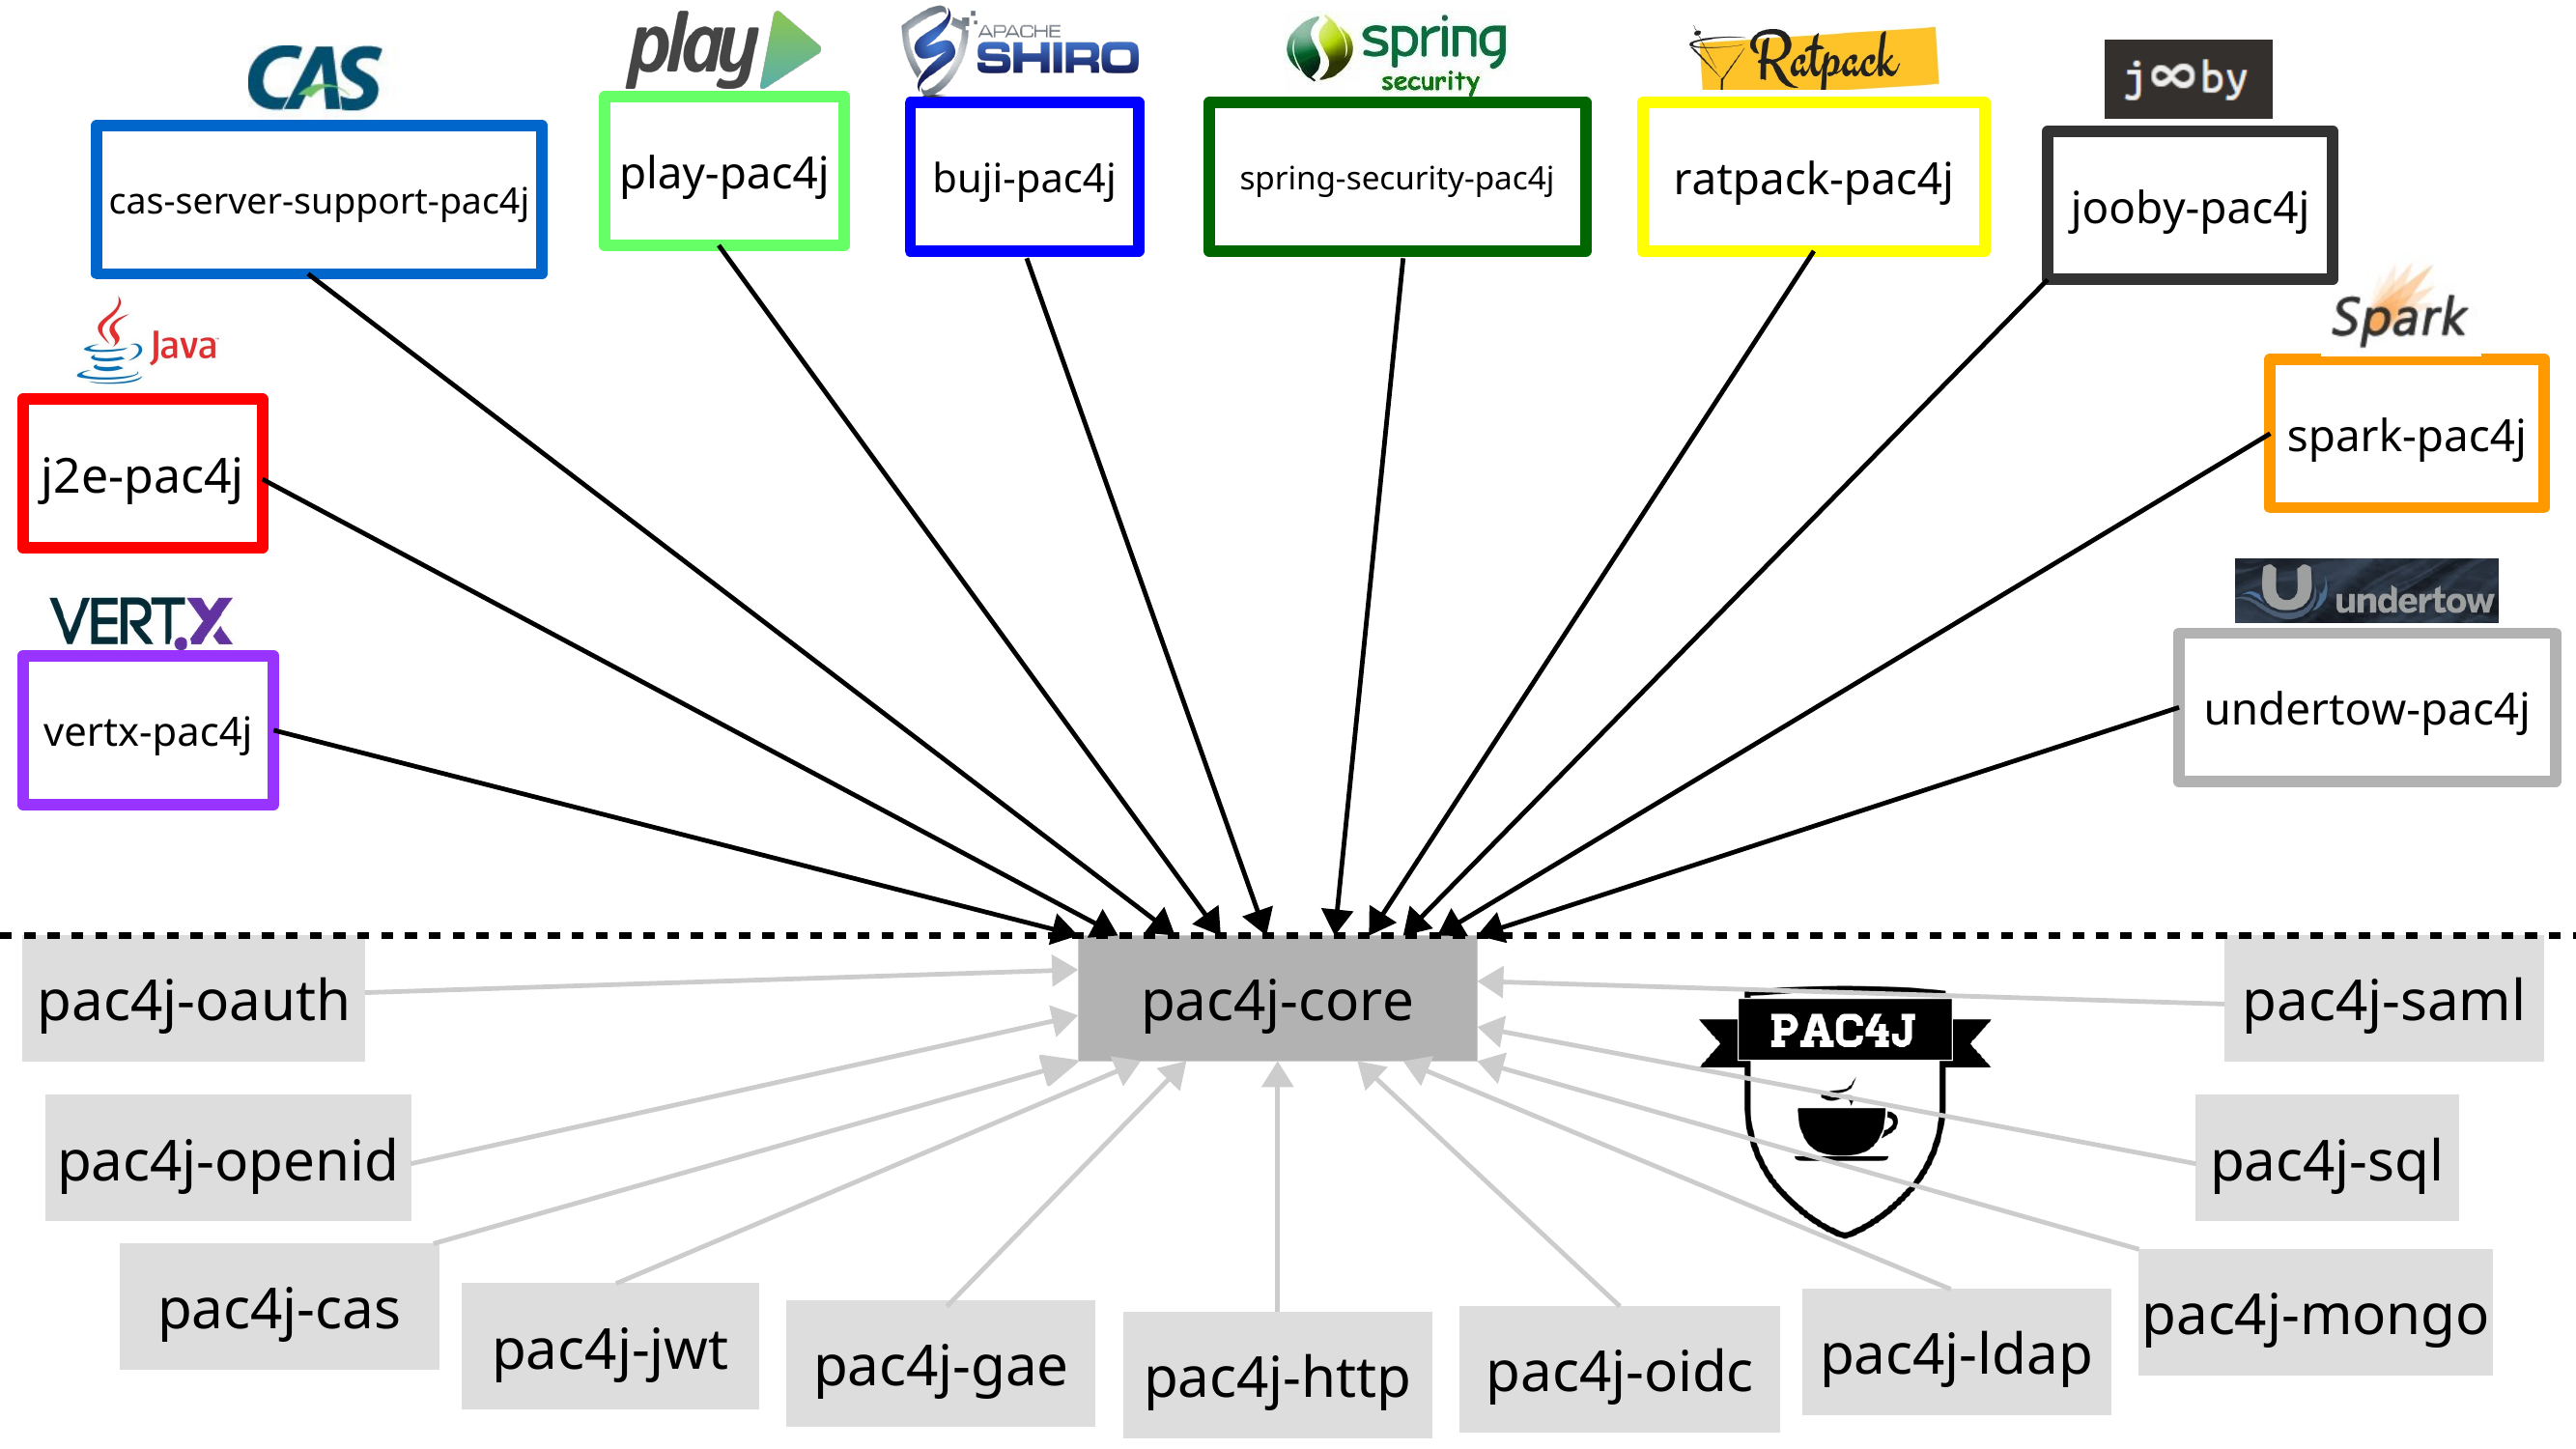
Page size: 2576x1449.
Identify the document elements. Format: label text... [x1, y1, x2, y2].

text_box j2e-pac4j [22, 399, 263, 548]
text_box pac4j-jwt [462, 1283, 759, 1409]
text_box pac4j-core [1078, 935, 1478, 1062]
text_box pac4j-cas [120, 1243, 439, 1370]
text_box play-pac4j [604, 97, 845, 245]
picture [1688, 990, 2003, 1124]
picture [1688, 1124, 2003, 1250]
text_box pac4j-sql [2195, 1094, 2459, 1221]
text_box jooby-pac4j [2048, 130, 2334, 280]
picture [1688, 1183, 1848, 1250]
text_box pac4j-oauth [22, 935, 365, 1062]
picture [2105, 40, 2273, 119]
picture [45, 590, 240, 656]
text_box ratpack-pac4j [1642, 102, 1986, 251]
picture [2321, 250, 2481, 356]
picture [2235, 558, 2499, 623]
picture [901, 5, 1139, 98]
text_box buji-pac4j [910, 102, 1139, 251]
text_box spark-pac4j [2270, 359, 2544, 508]
picture [62, 291, 237, 398]
text_box pac4j-openid [45, 1094, 411, 1221]
text_box pac4j-saml [2224, 935, 2544, 1062]
text_box pac4j-oidc [1459, 1306, 1780, 1433]
picture [1687, 22, 1939, 91]
picture [1688, 969, 2003, 994]
picture [1284, 11, 1512, 100]
picture [625, 11, 821, 89]
text_box spring-security-pac4j [1208, 102, 1586, 251]
text_box vertx-pac4j [22, 656, 274, 805]
text_box pac4j-http [1123, 1312, 1432, 1438]
picture [248, 45, 414, 125]
text_box cas-server-support-pac4j [97, 125, 543, 274]
text_box undertow-pac4j [2179, 633, 2556, 782]
picture [248, 45, 281, 77]
text_box pac4j-mongo [2138, 1249, 2493, 1376]
text_box pac4j-gae [786, 1300, 1095, 1427]
text_box pac4j-ldap [1802, 1289, 2111, 1415]
picture [1688, 1070, 2003, 1208]
